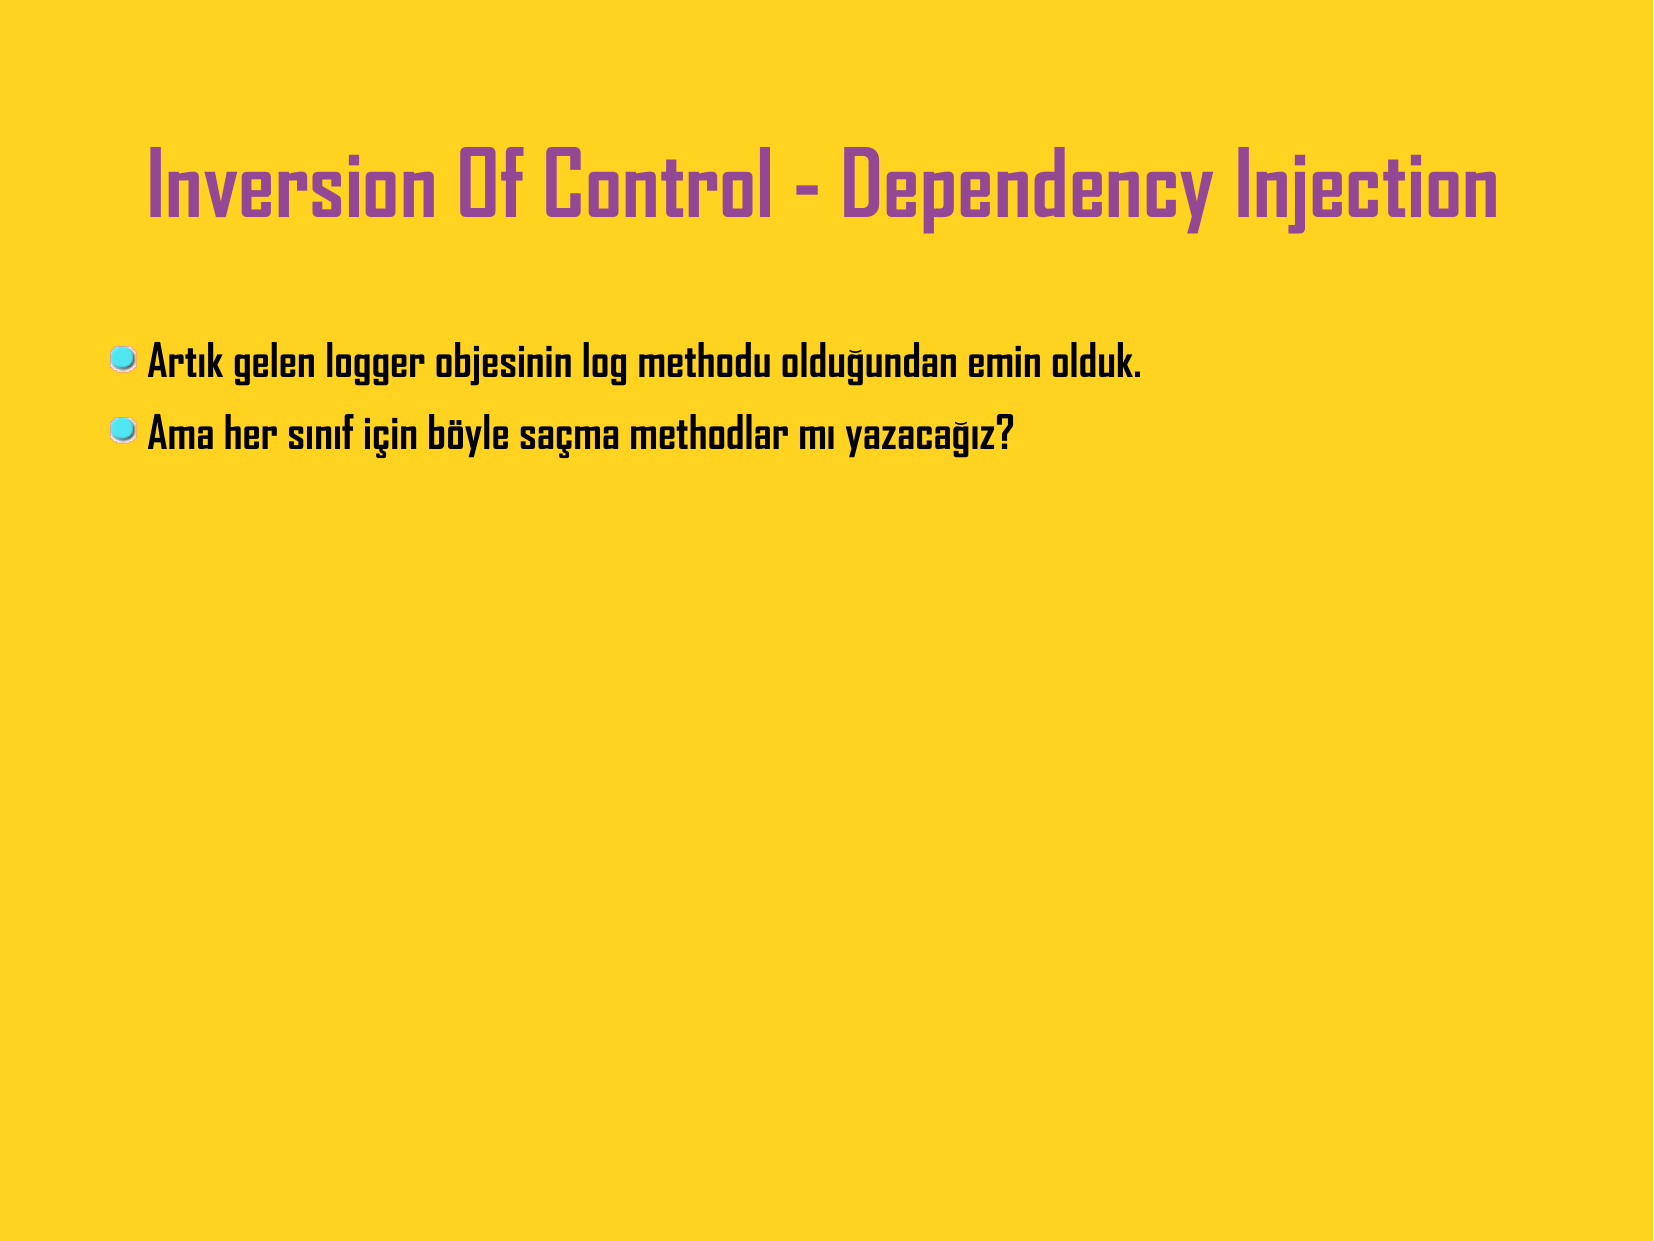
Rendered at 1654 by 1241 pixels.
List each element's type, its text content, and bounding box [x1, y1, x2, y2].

text_box Inversion Of Control - Dependency Injection [131, 118, 1522, 244]
text_box Artık gelen logger objesinin log methodu olduğundan emin olduk. Ama her sınıf için böyle saçma methodlar mı yazacağız? [94, 253, 1161, 539]
